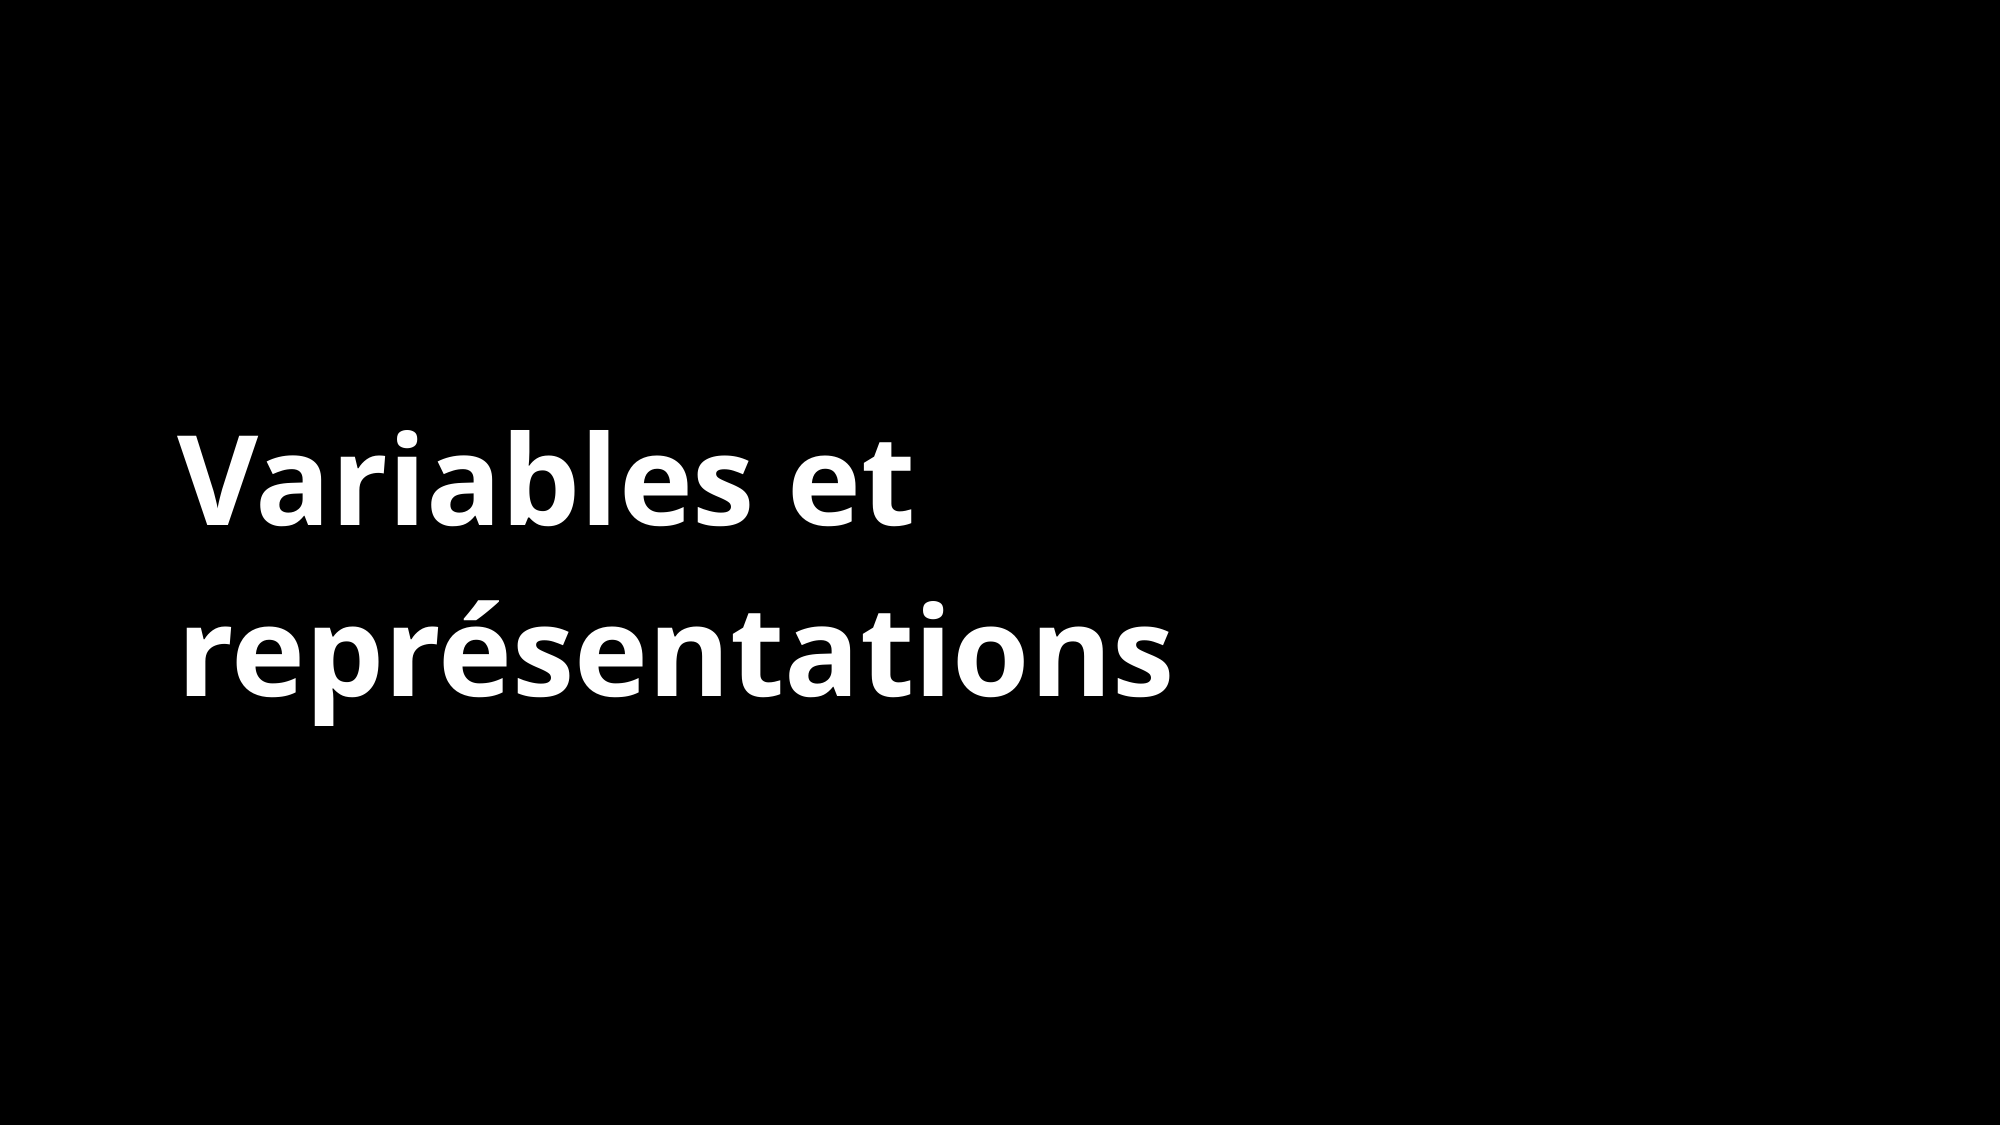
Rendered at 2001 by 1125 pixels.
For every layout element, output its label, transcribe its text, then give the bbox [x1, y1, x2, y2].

text_box Variables et représentations [0, 0, 2000, 1125]
